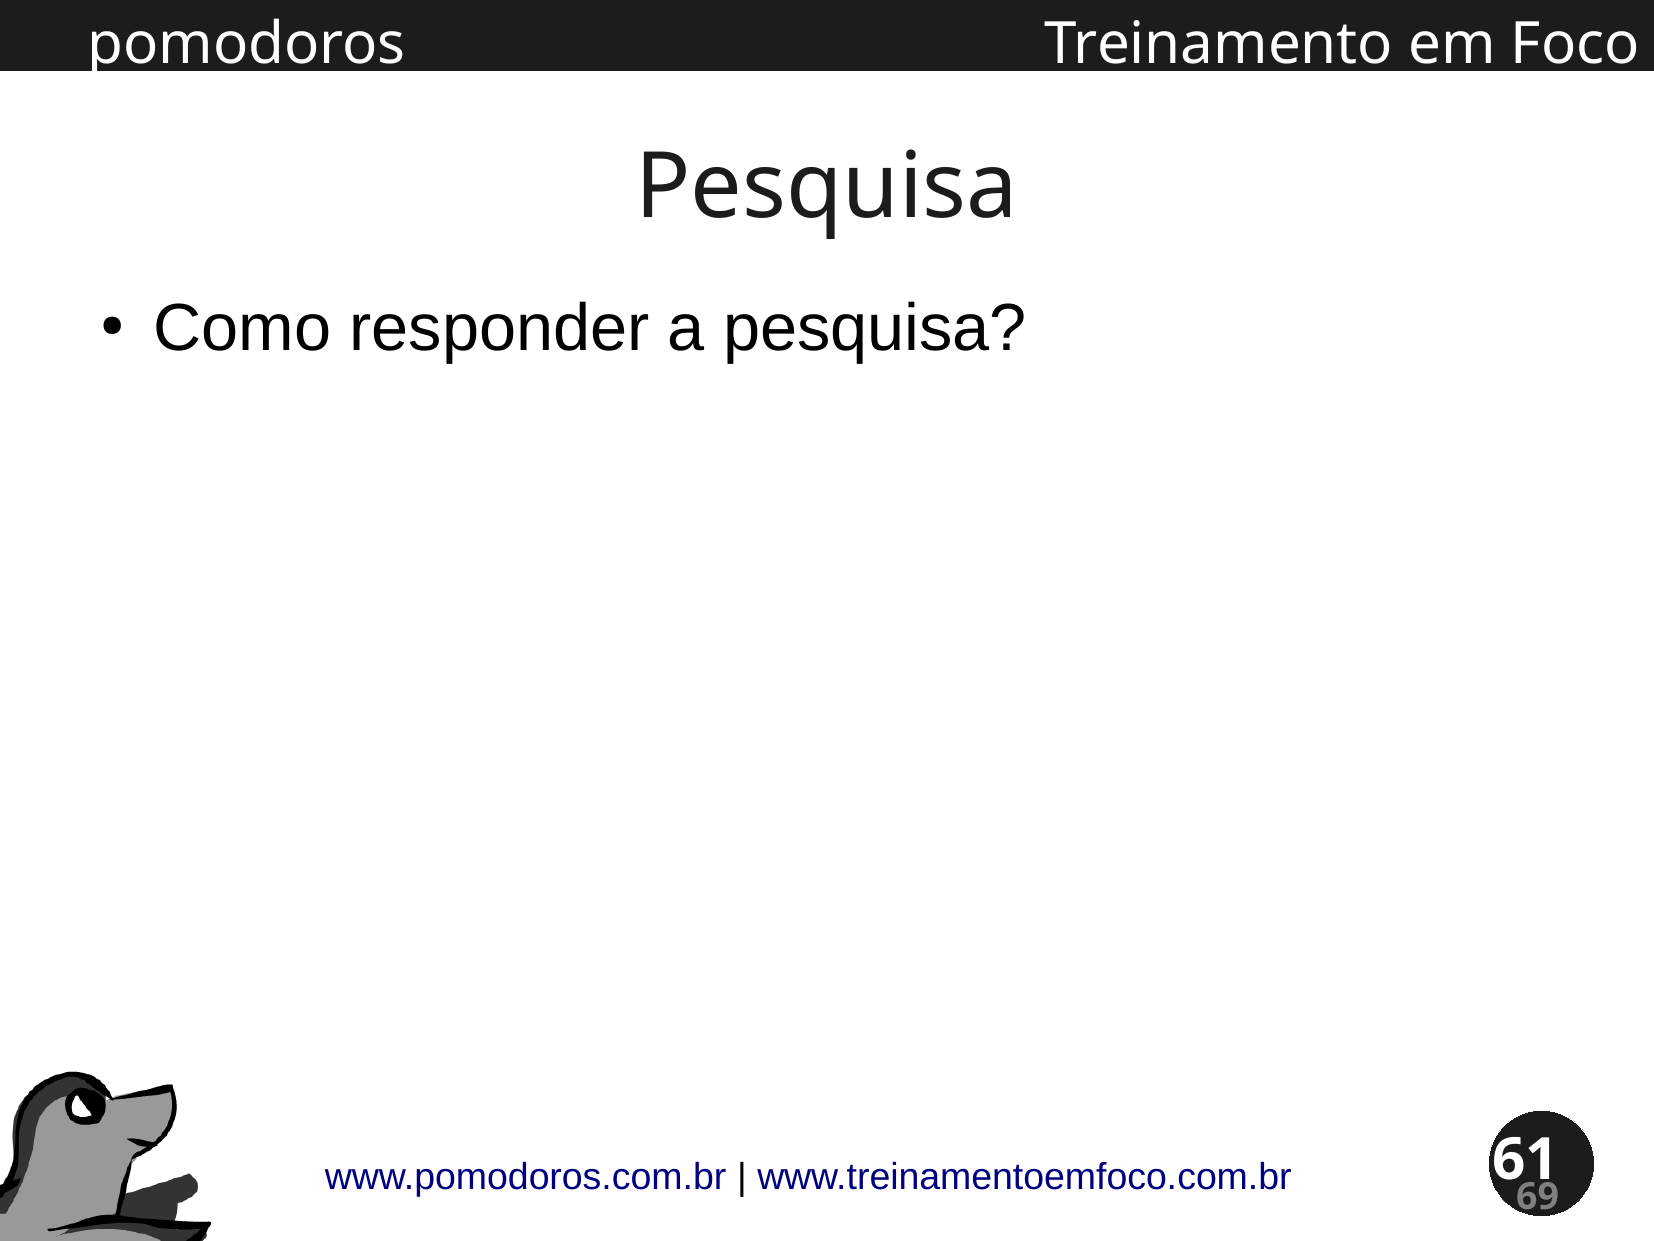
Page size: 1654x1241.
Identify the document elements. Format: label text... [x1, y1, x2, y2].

title Pesquisa [82, 78, 1571, 287]
list Como responder a pesquisa? [82, 290, 1571, 1010]
picture [0, 1003, 249, 1241]
